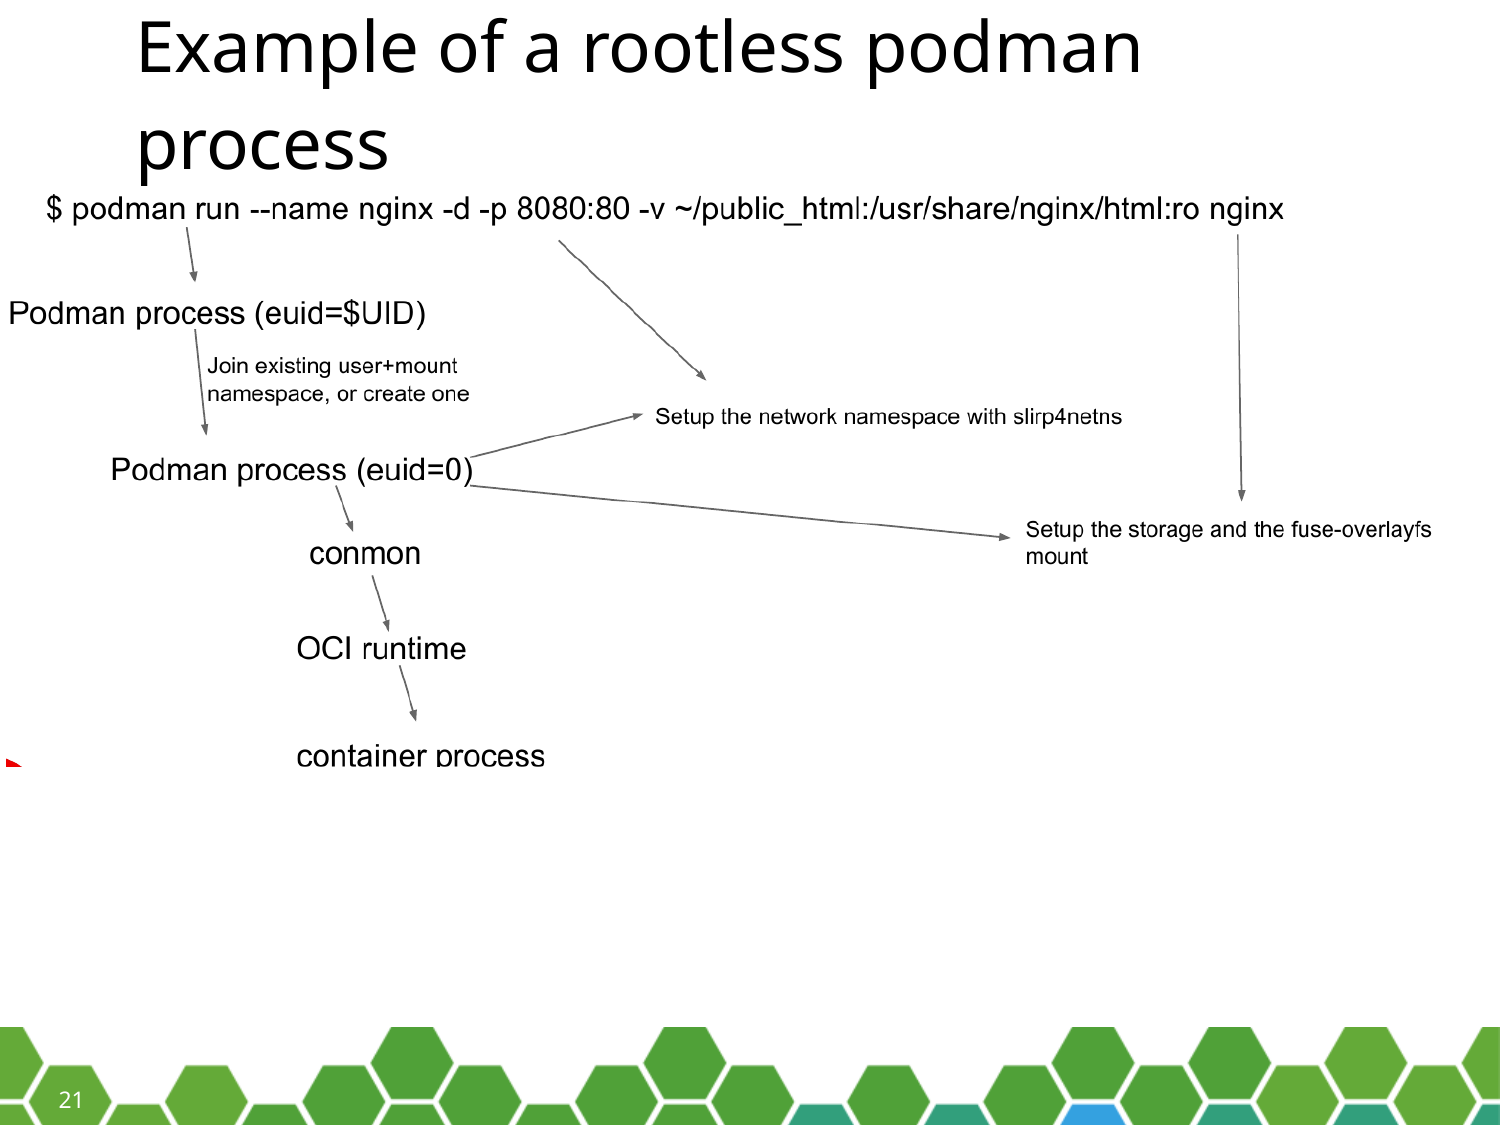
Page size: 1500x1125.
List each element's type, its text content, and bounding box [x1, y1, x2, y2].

picture [6, 192, 1500, 768]
title Example of a rootless podman process [135, 12, 1372, 175]
picture [0, 1027, 1500, 1125]
